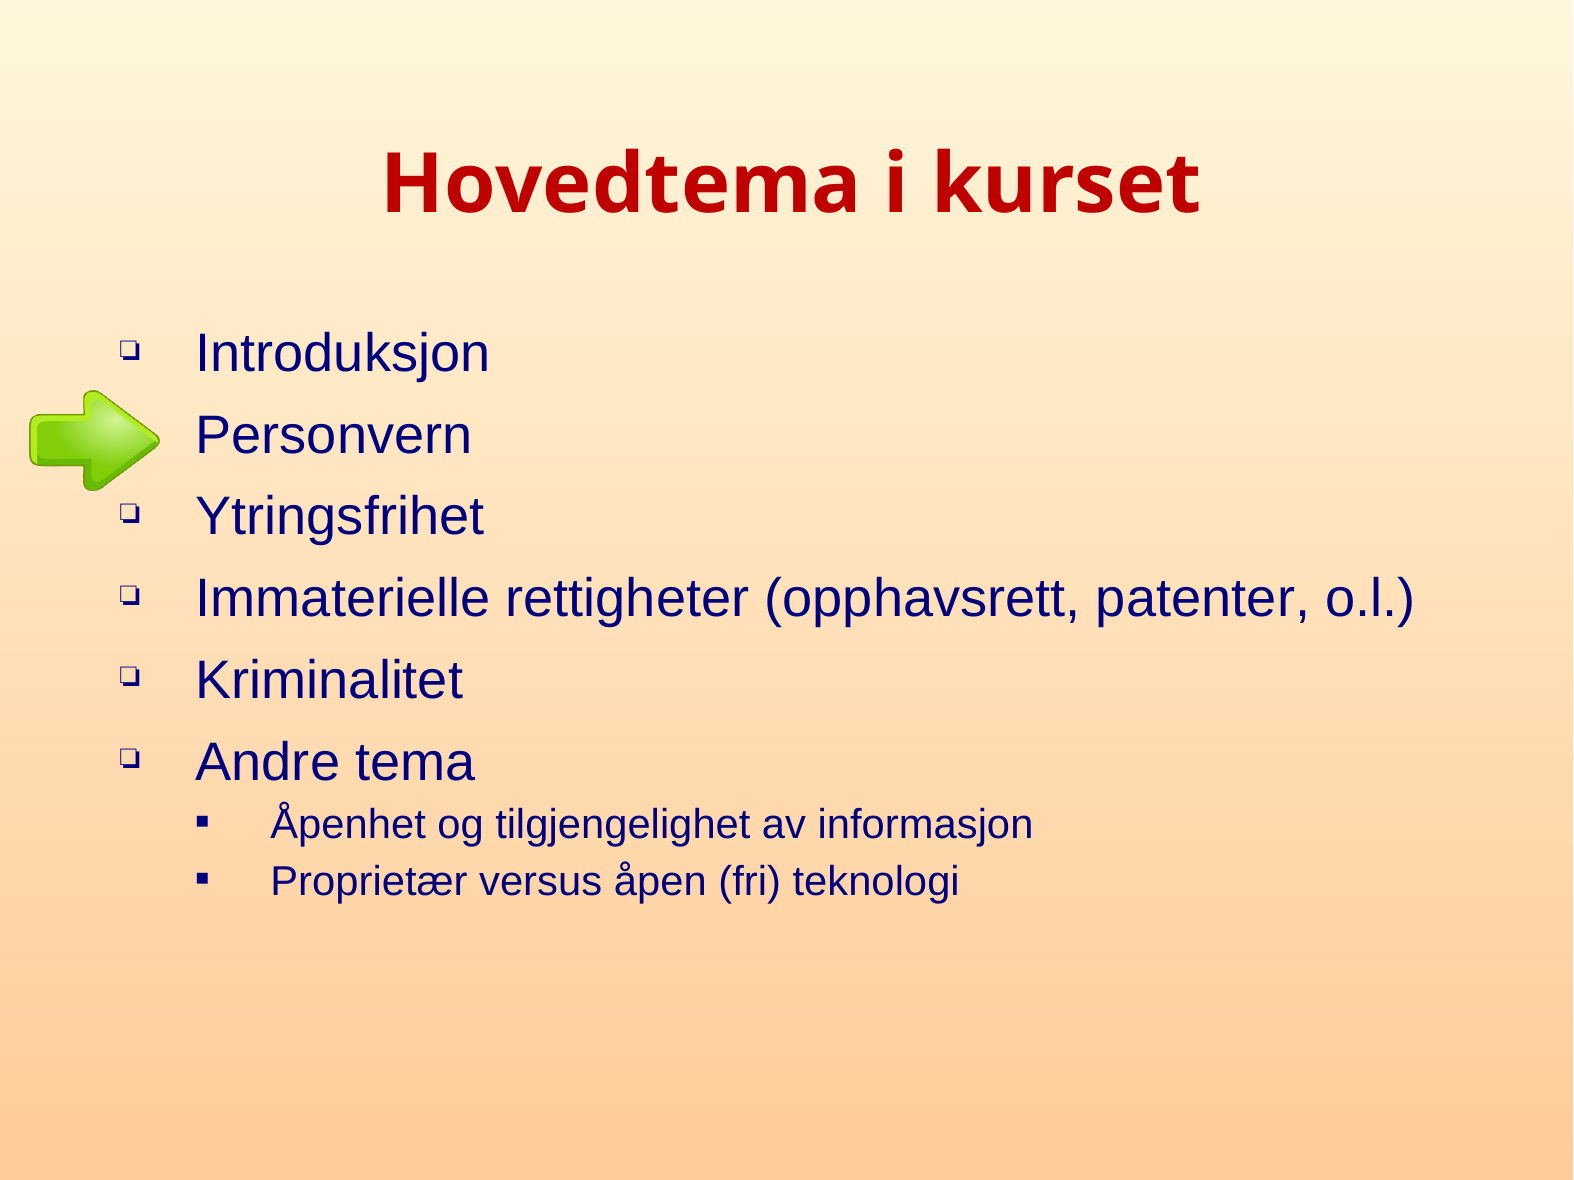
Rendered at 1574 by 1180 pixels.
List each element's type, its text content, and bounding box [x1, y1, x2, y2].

picture [29, 390, 160, 491]
title Hovedtema i kurset [39, 54, 1543, 309]
list Introduksjon Personvern Ytringsfrihet Immaterielle rettigheter (opphavsrett, patenter, o.l.) Kriminalitet Andre tema Åpenhet og tilgjengelighet av informasjon Proprietær versus åpen (fri) teknologi [120, 329, 1574, 1163]
